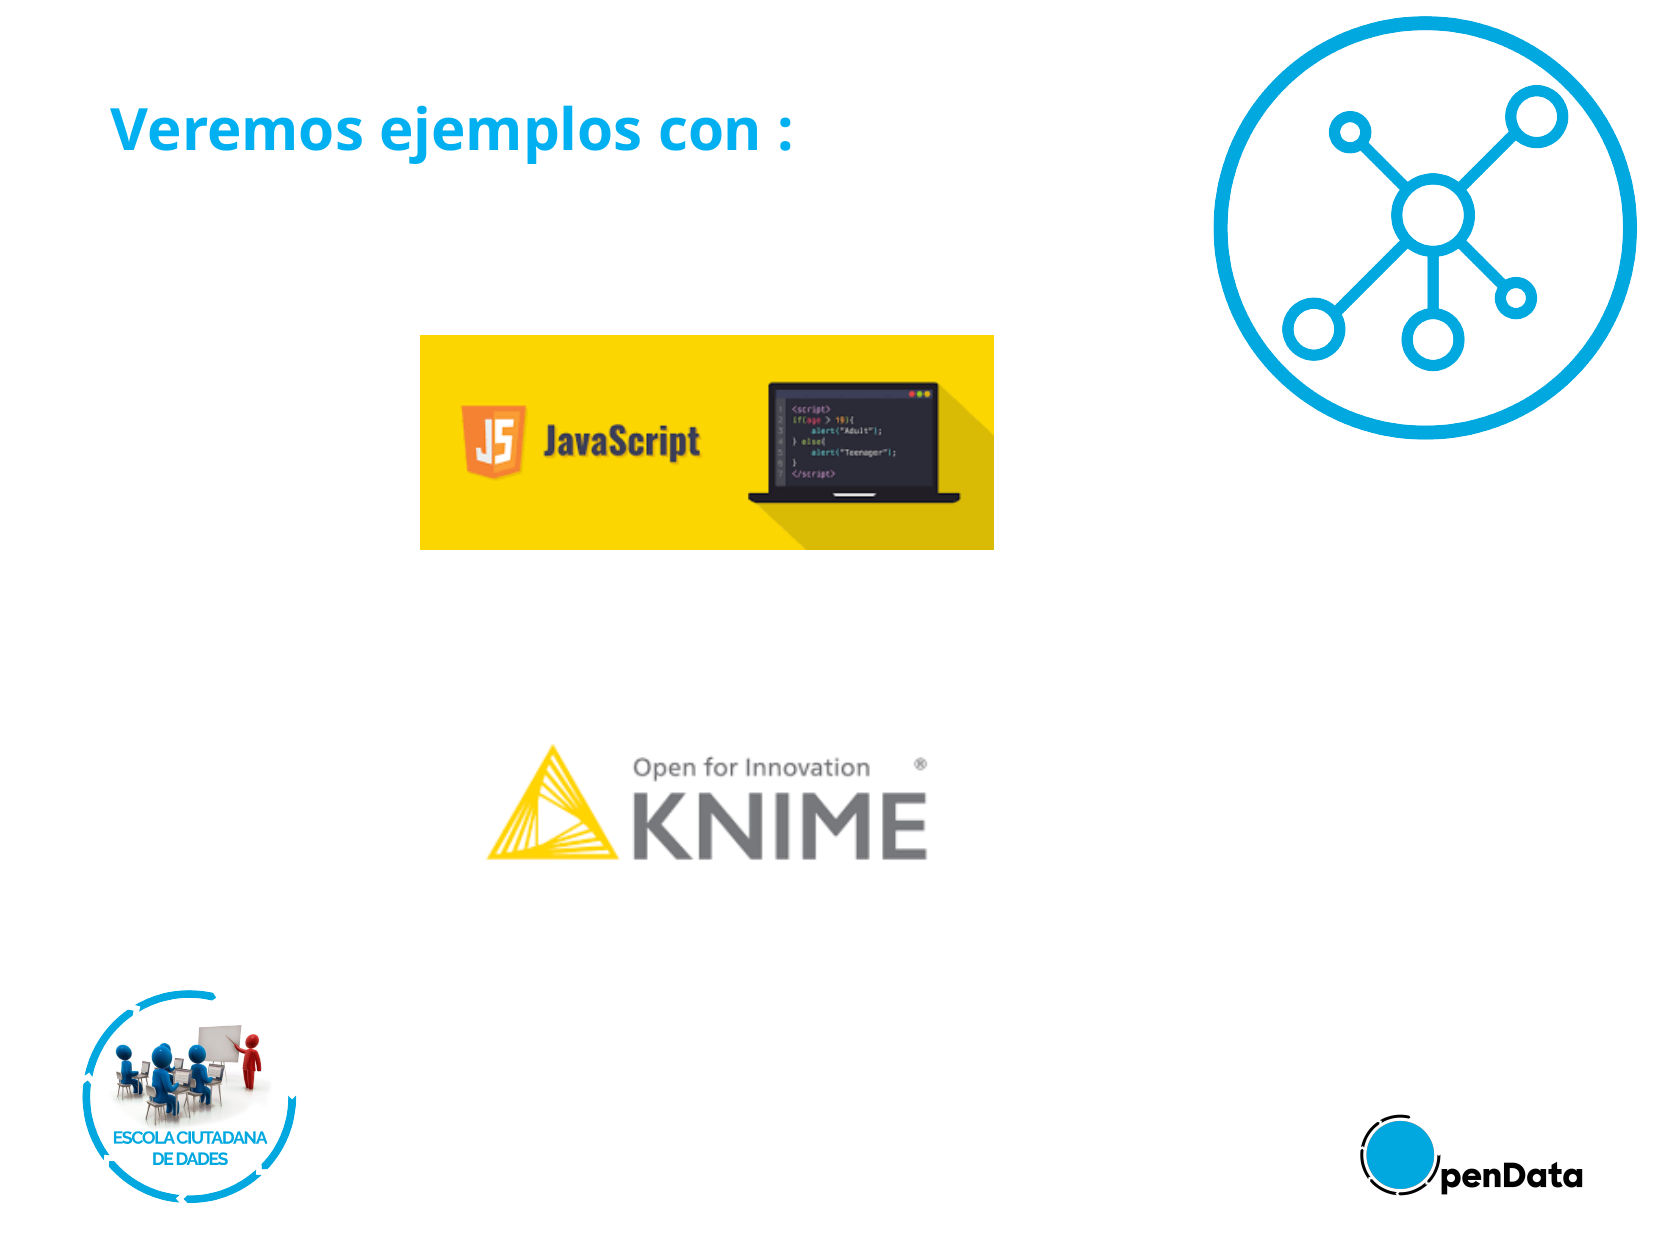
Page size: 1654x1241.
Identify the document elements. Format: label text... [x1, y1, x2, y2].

picture [420, 650, 994, 953]
picture [45, 953, 333, 1241]
picture [1354, 1108, 1600, 1206]
text_box Veremos ejemplos con : [95, 84, 897, 146]
picture [420, 335, 994, 550]
picture [1196, 0, 1654, 457]
